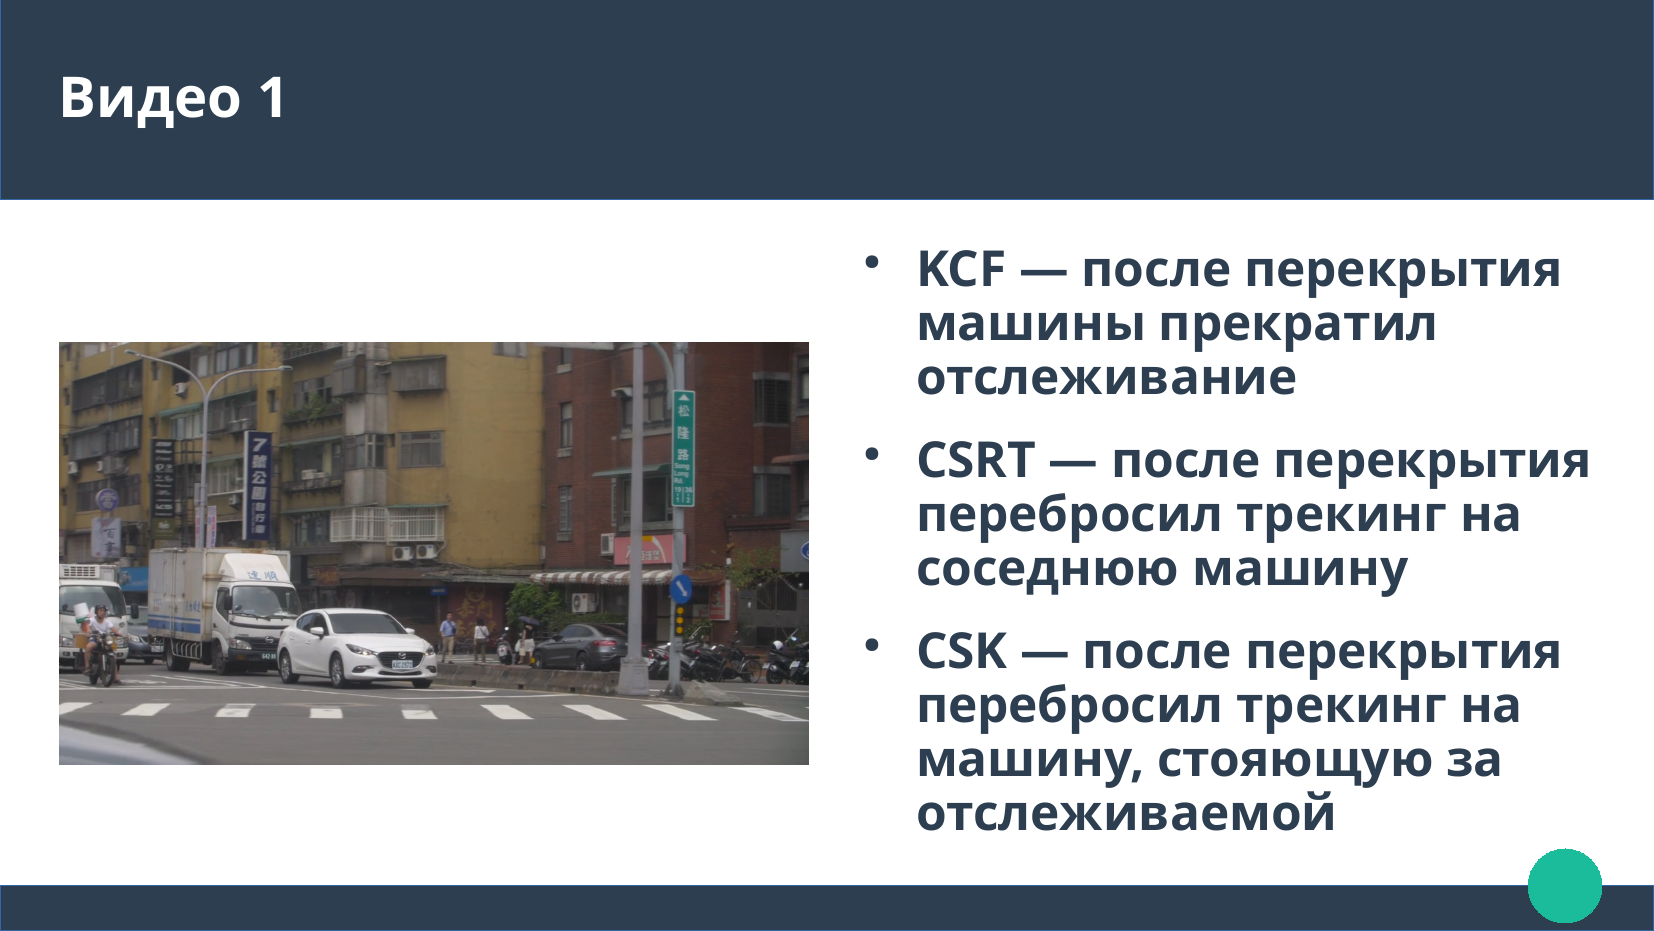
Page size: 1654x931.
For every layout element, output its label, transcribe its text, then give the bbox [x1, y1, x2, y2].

title Видео 1 [59, 37, 1595, 155]
list KCF — после перекрытия машины прекратил отслеживание CSRT — после перекрытия перебросил трекинг на соседнюю машину CSK — после перекрытия перебросил трекинг на машину, стояющую за отслеживаемой [845, 243, 1596, 864]
picture [59, 342, 809, 765]
